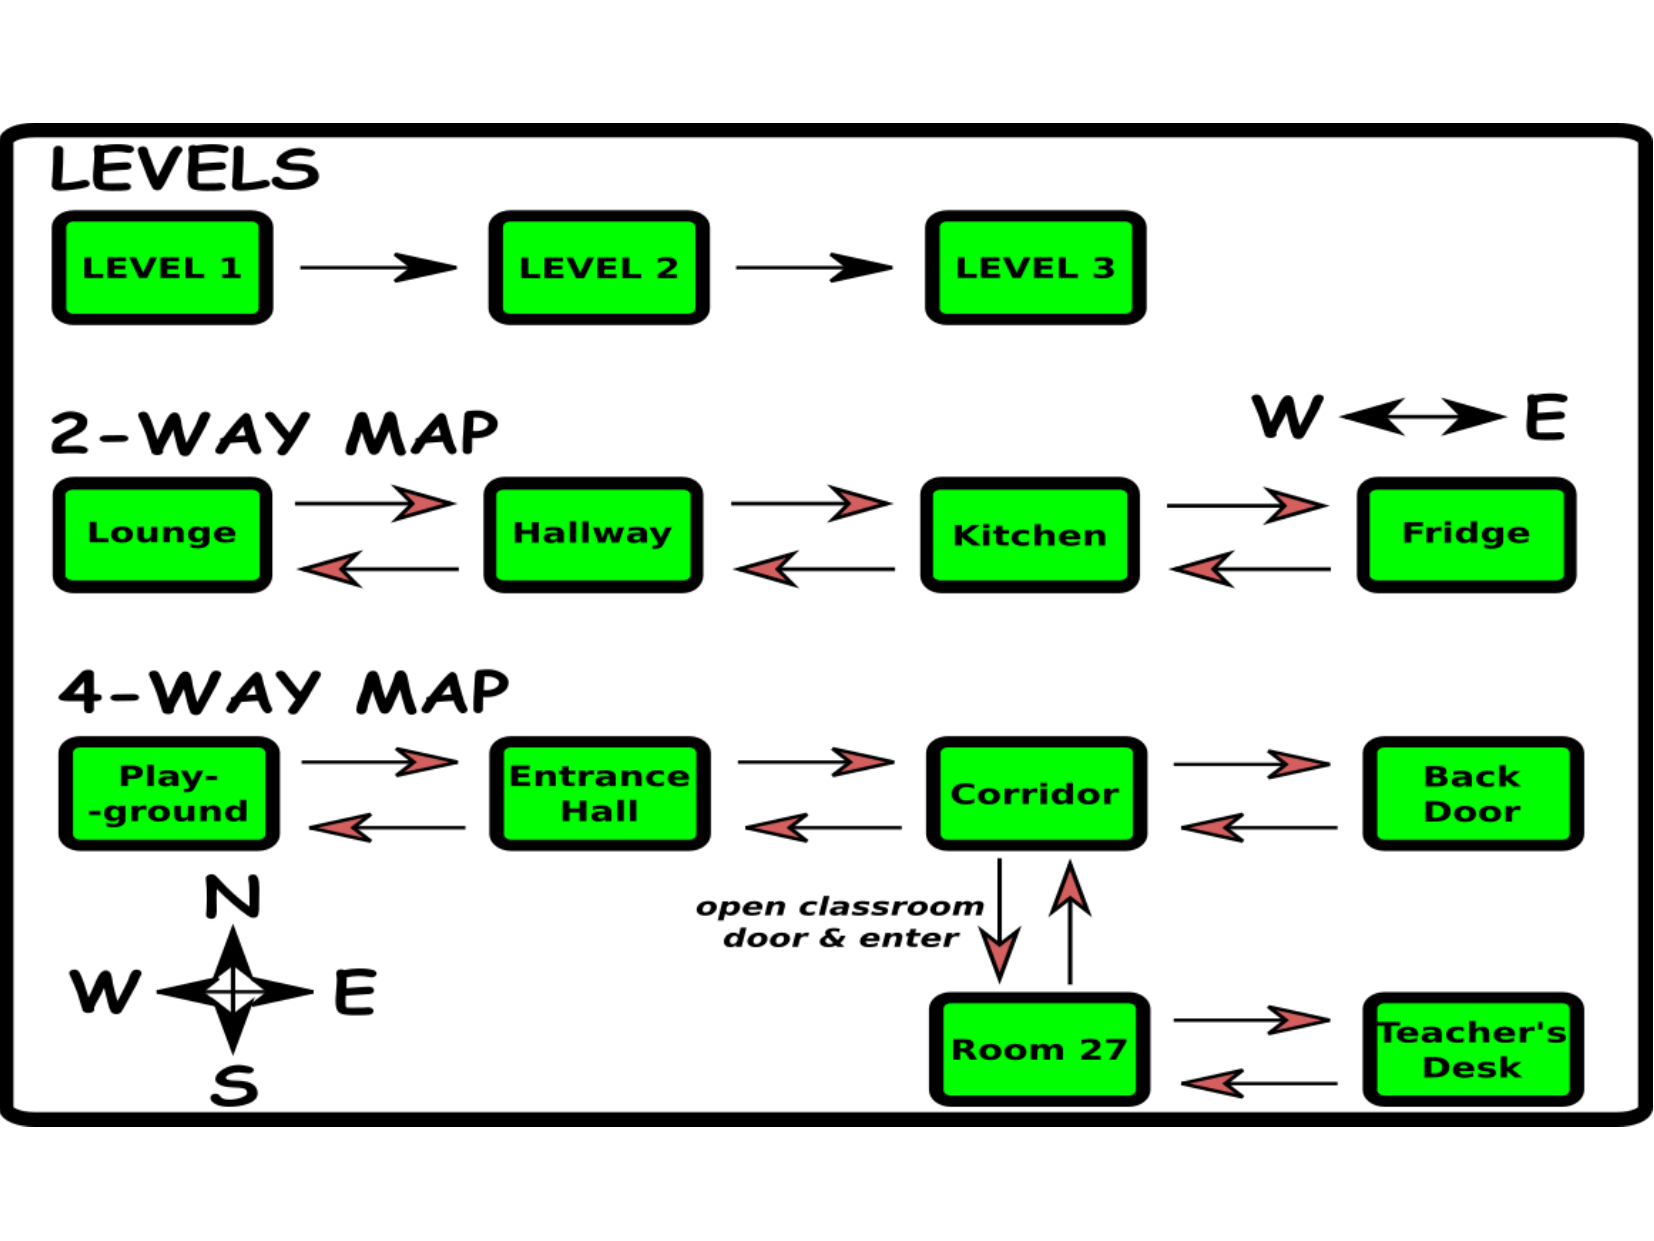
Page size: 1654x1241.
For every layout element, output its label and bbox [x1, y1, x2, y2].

picture [0, 123, 1653, 1127]
